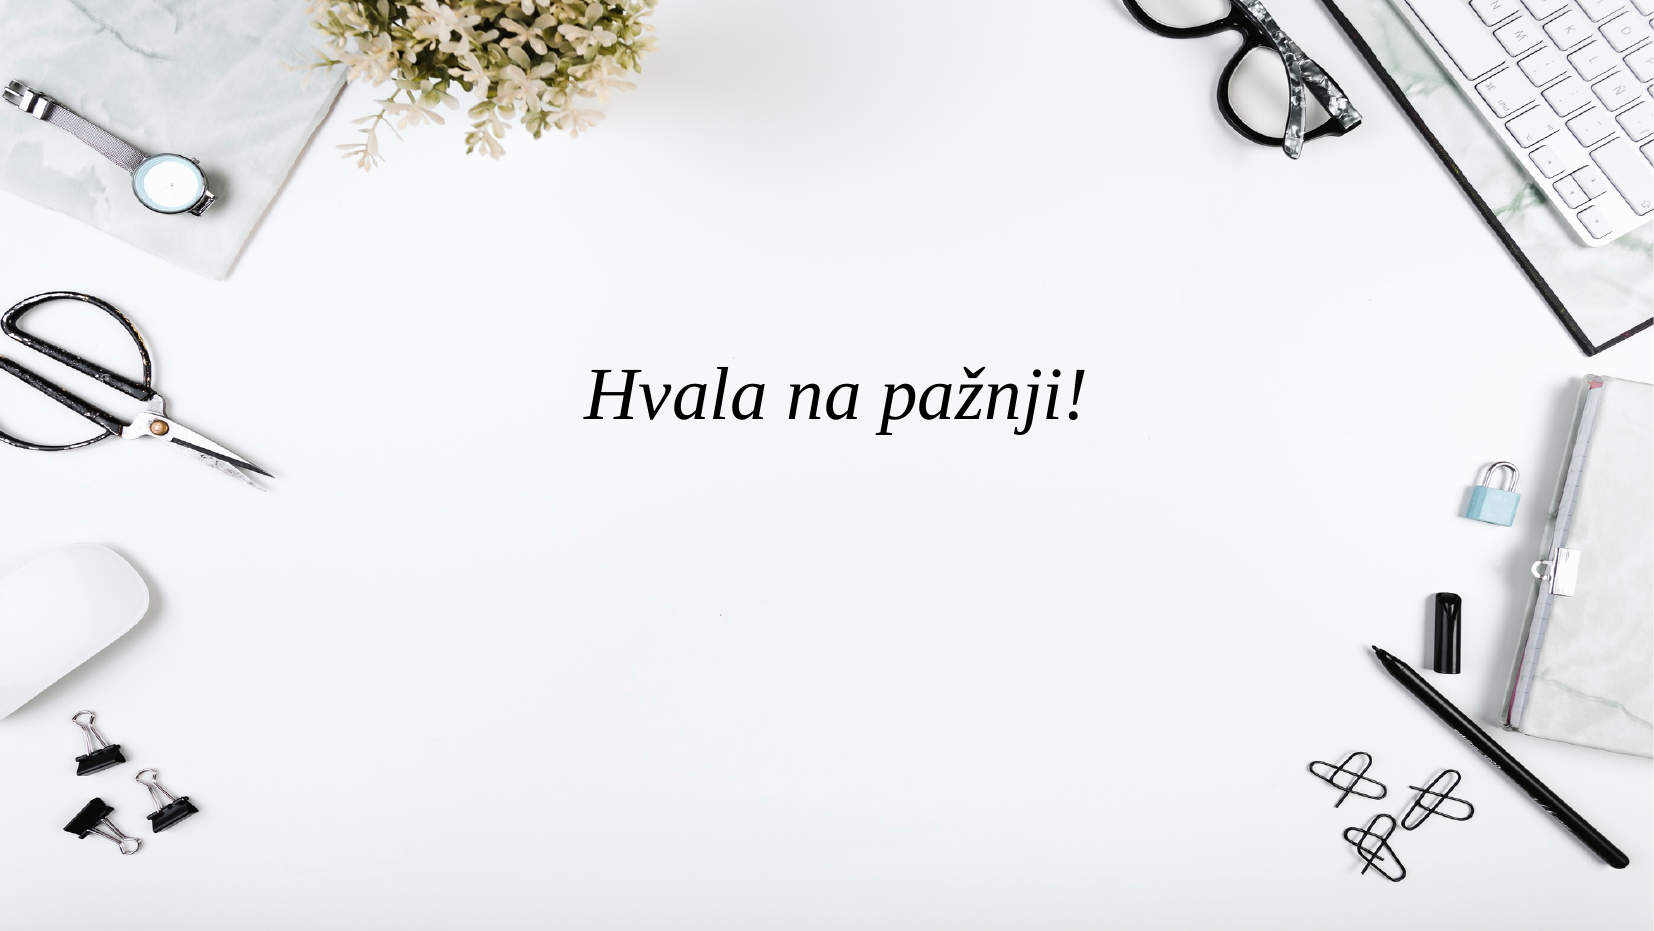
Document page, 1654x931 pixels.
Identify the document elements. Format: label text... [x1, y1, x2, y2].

text_box Hvala na pažnji! [570, 345, 1456, 526]
picture [0, 0, 1654, 931]
